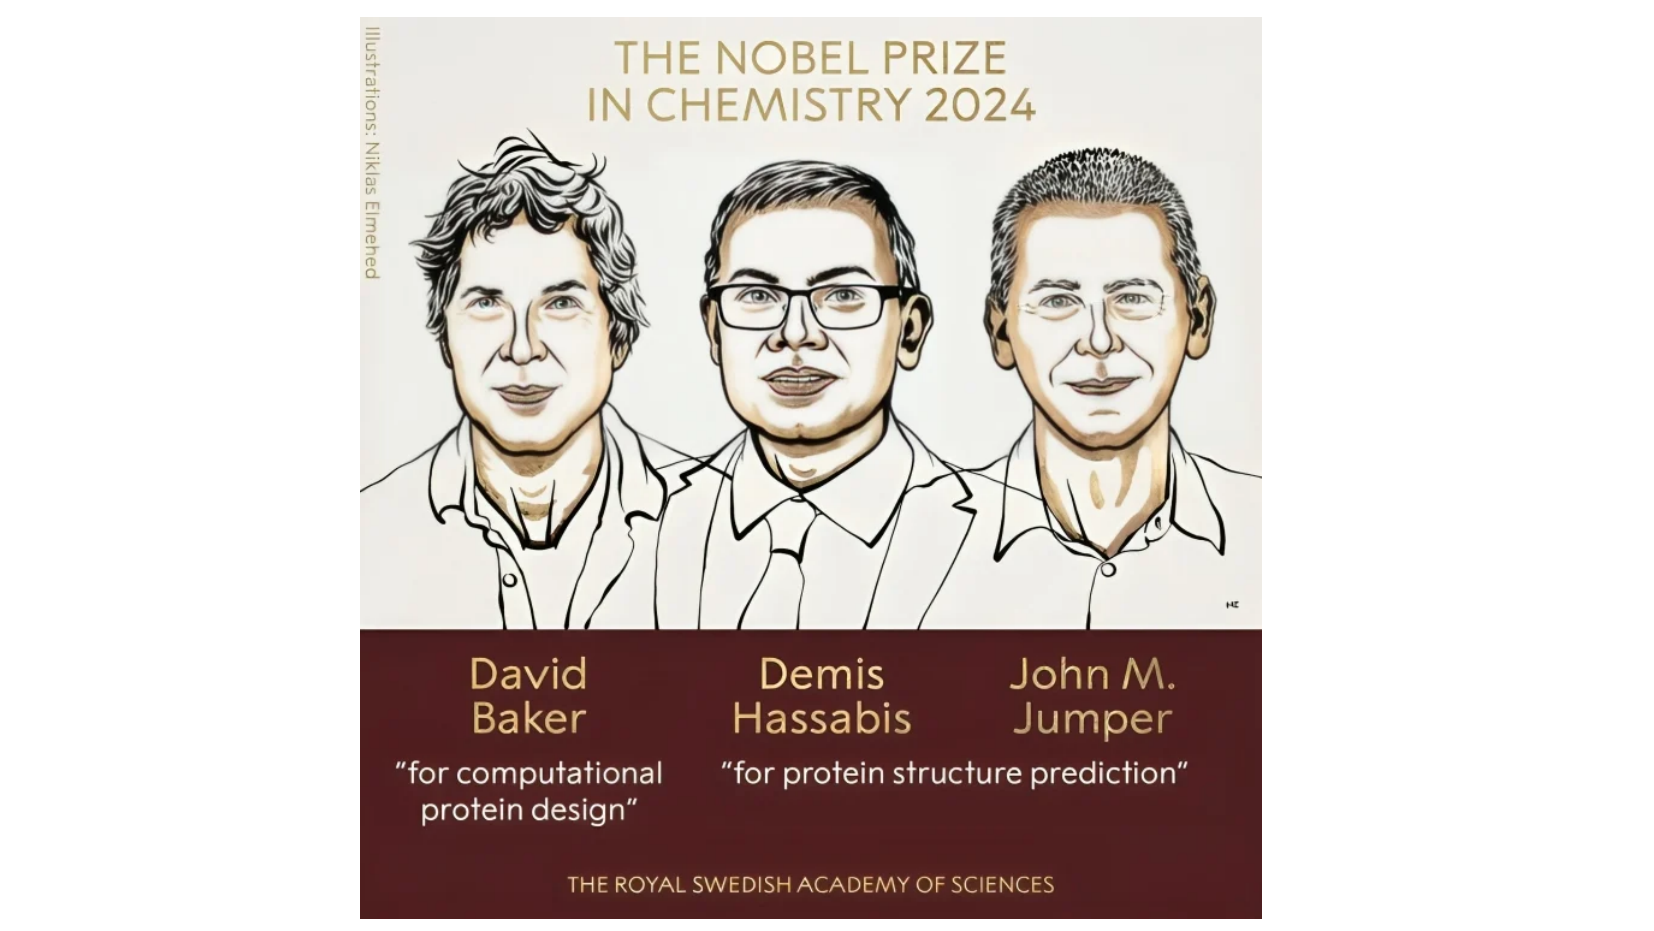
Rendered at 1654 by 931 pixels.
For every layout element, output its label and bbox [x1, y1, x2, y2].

picture [360, 17, 1262, 919]
